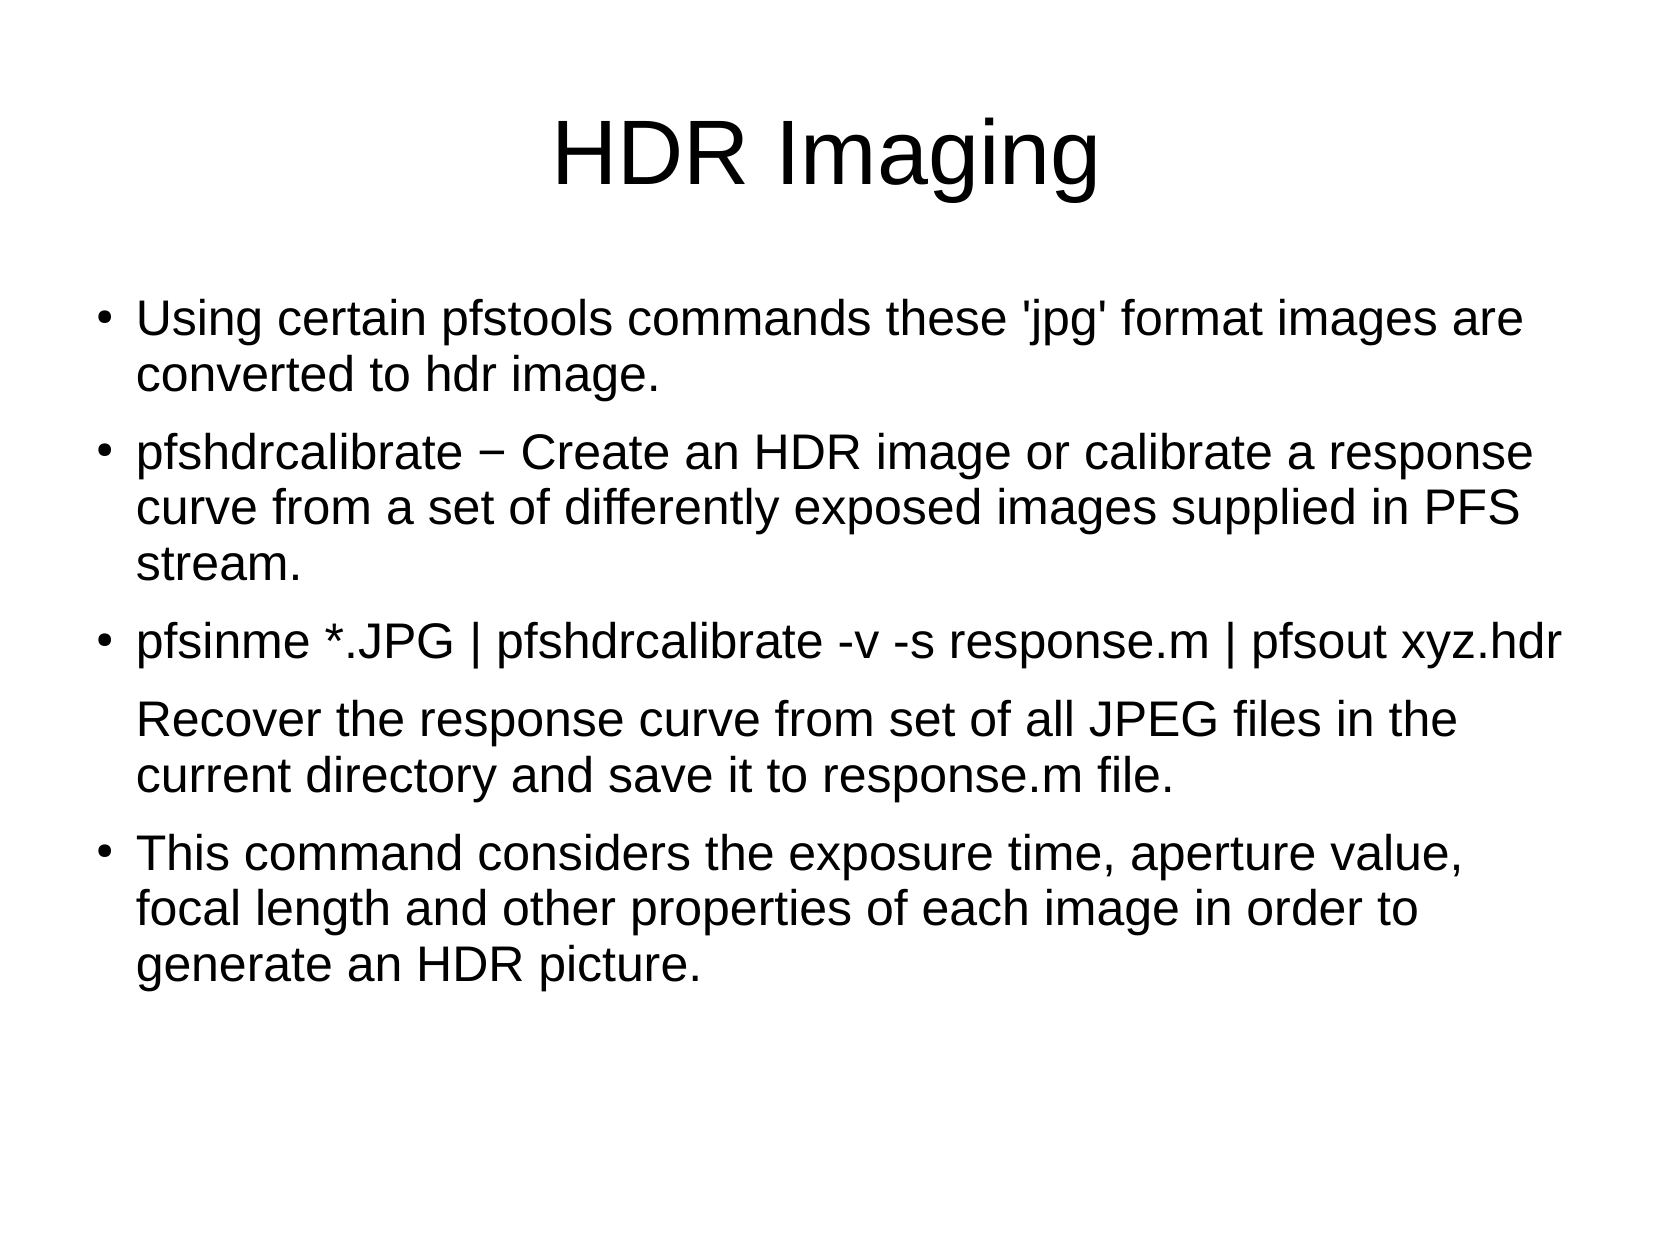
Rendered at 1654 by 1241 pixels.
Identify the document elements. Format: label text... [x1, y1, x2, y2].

list Using certain pfstools commands these 'jpg' format images are converted to hdr image. pfshdrcalibrate − Create an HDR image or calibrate a response curve from a set of differently exposed images supplied in PFS stream. pfsinme *.JPG | pfshdrcalibrate -v -s response.m | pfsout xyz.hdr Recover the response curve from set of all JPEG files in the current directory and save it to response.m file. This command considers the exposure time, aperture value, focal length and other properties of each image in order to generate an HDR picture. [82, 290, 1571, 1010]
title HDR Imaging [82, 49, 1571, 257]
